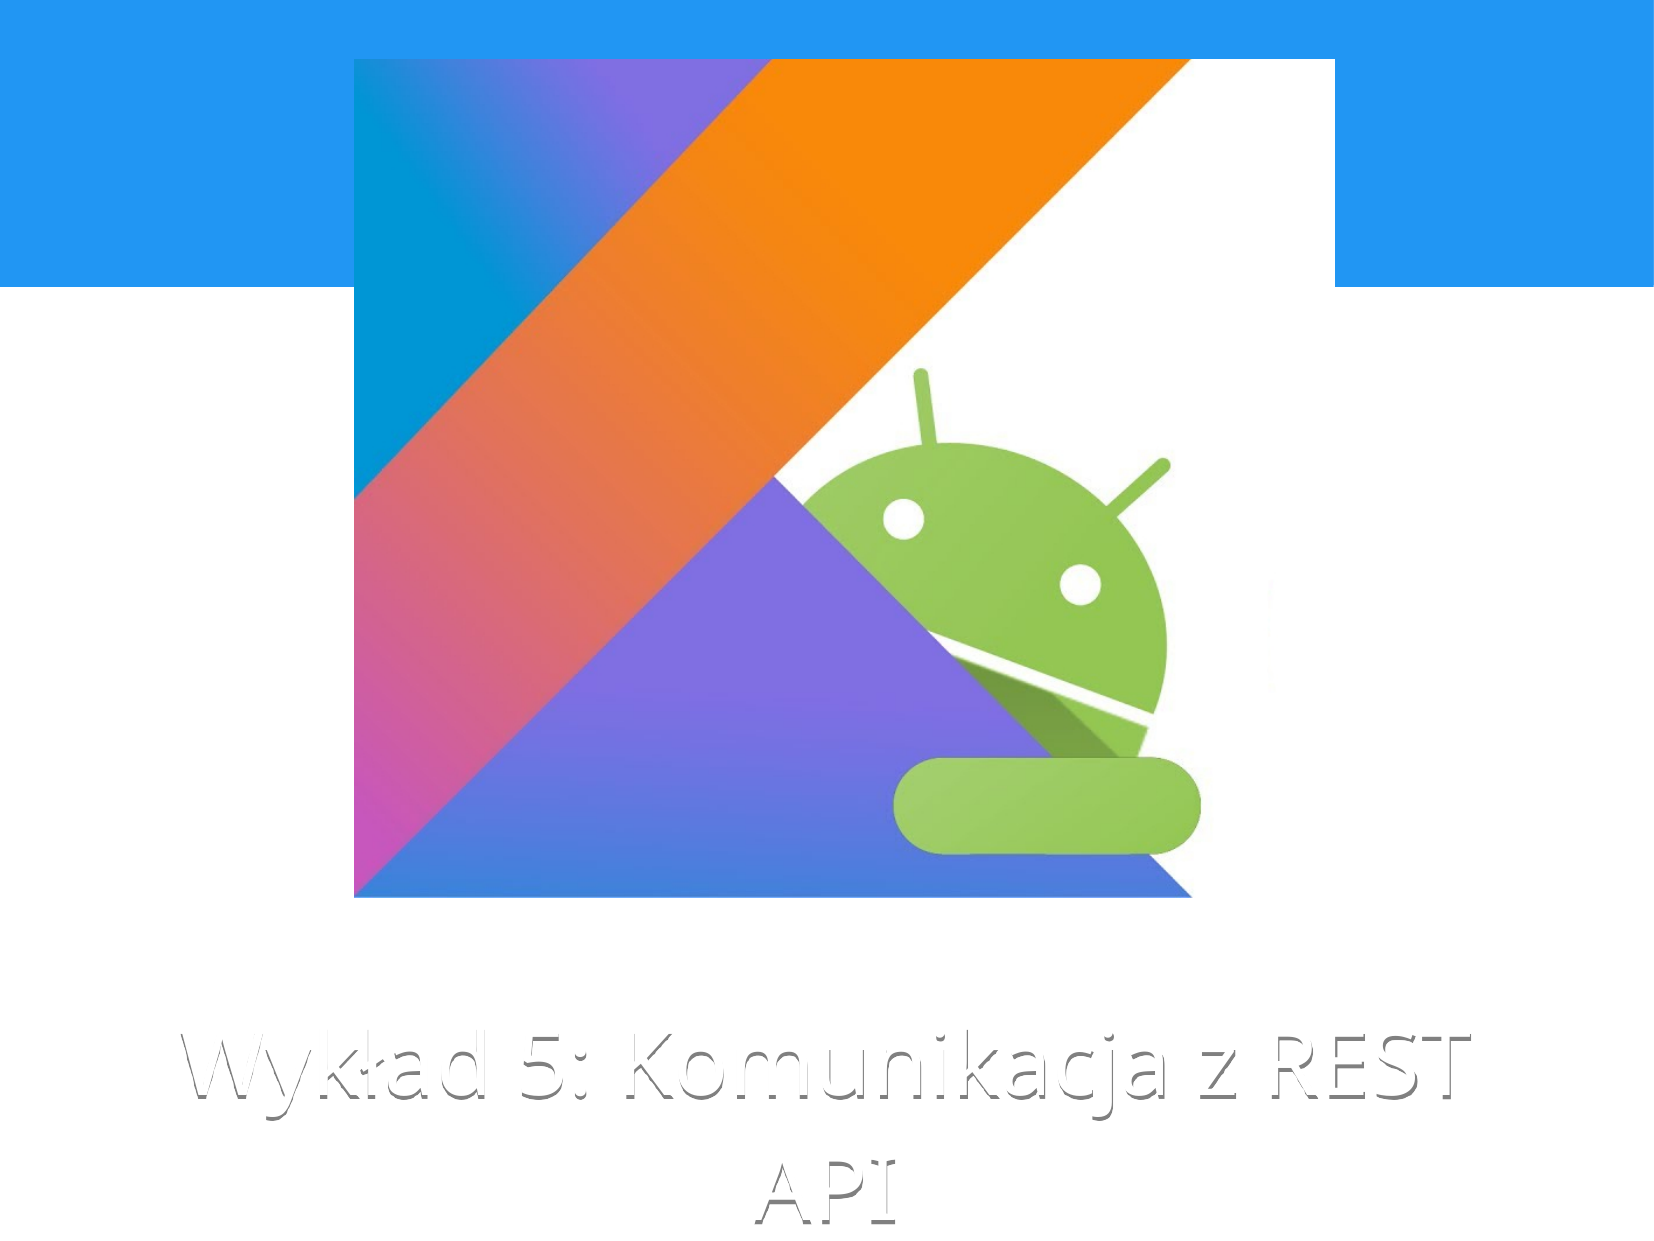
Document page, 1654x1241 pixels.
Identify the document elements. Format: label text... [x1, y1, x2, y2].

text_box Wykład 5: Komunikacja z REST API [113, 990, 1539, 1119]
picture [354, 59, 1335, 898]
